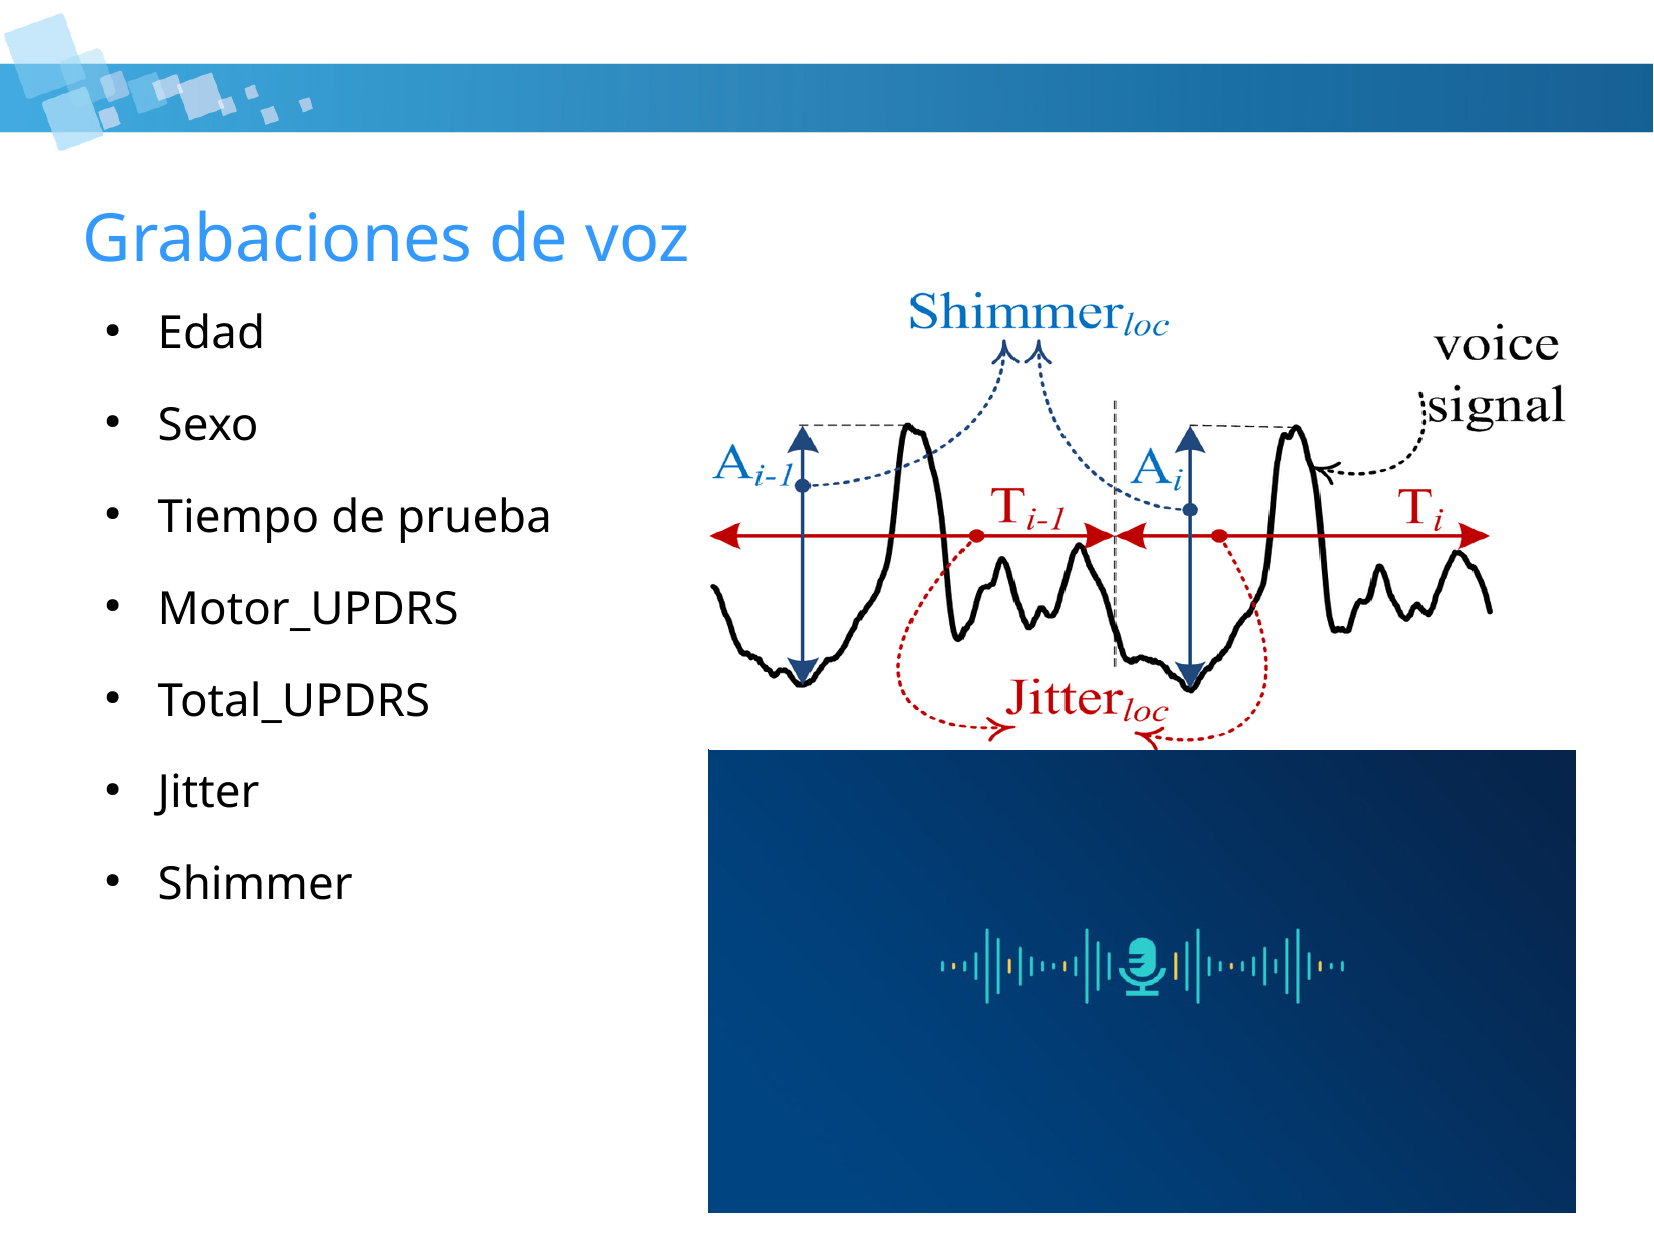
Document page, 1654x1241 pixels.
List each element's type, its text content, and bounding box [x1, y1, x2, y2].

picture [0, 0, 1653, 1238]
list Edad Sexo Tiempo de prueba Motor_UPDRS Total_UPDRS Jitter Shimmer [86, 300, 709, 1047]
title Grabaciones de voz [82, 131, 1571, 339]
